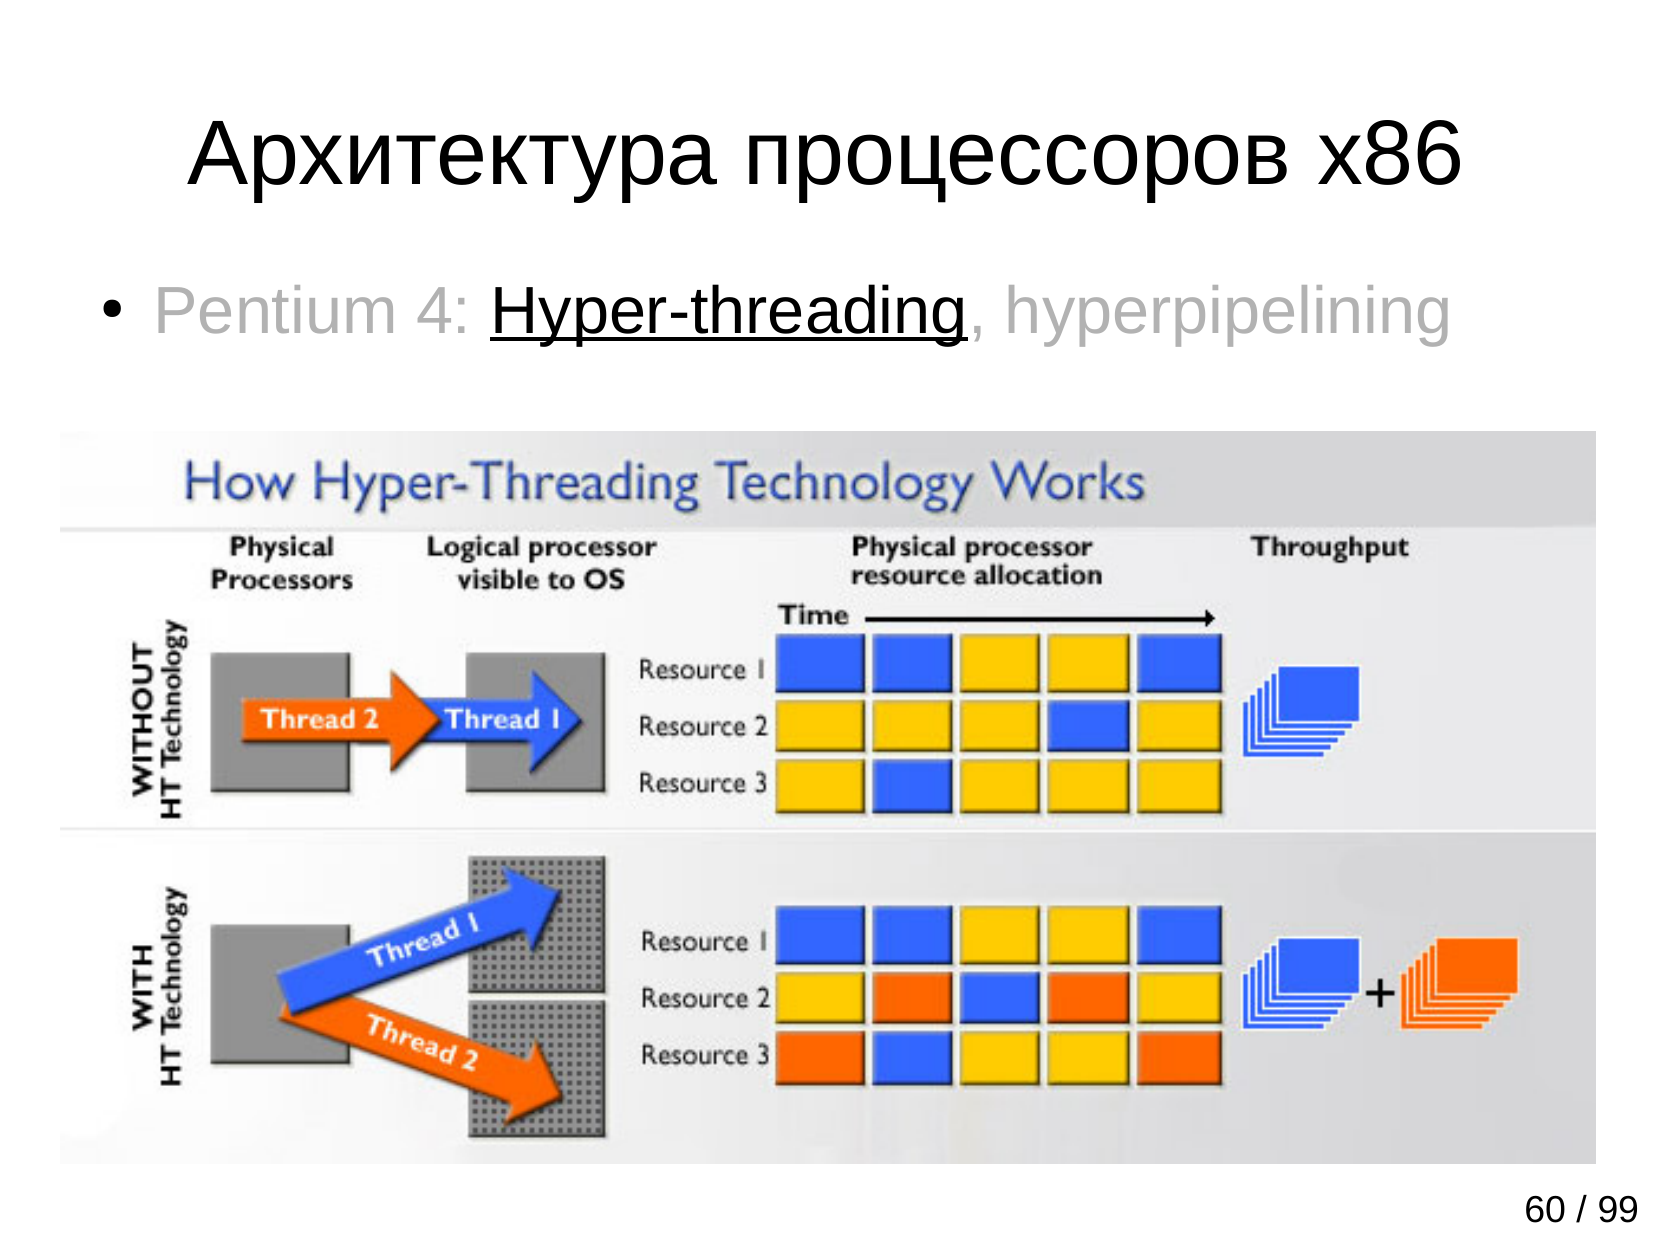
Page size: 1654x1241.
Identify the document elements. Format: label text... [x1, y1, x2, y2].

title Архитектура процессоров x86 [82, 49, 1571, 257]
text_box <number> / 99 [1380, 1181, 1654, 1238]
list Pentium 4: Hyper-threading, hyperpipelining [82, 272, 1571, 431]
picture [60, 431, 1596, 1164]
